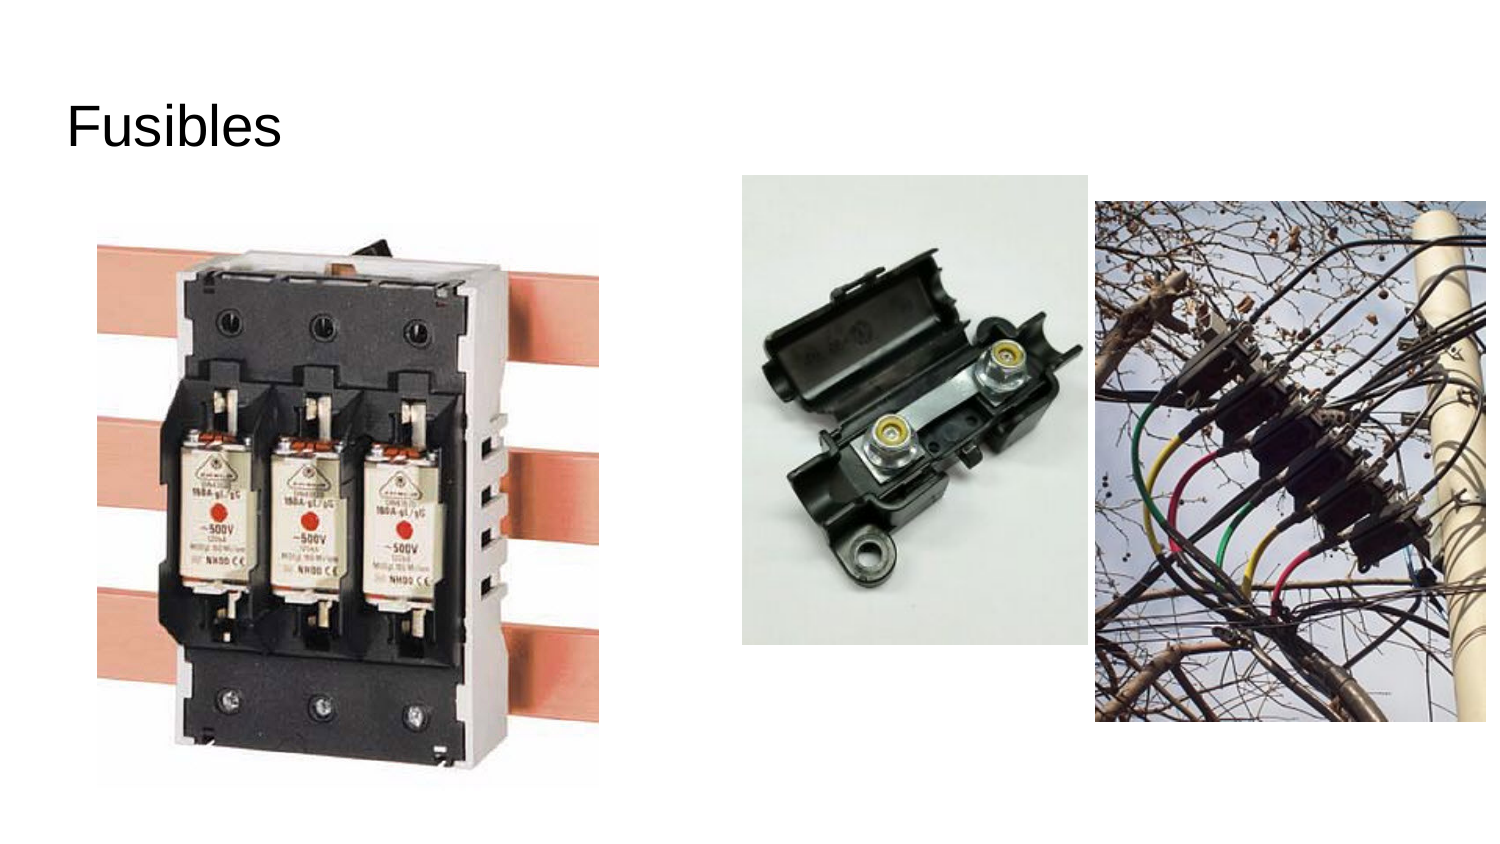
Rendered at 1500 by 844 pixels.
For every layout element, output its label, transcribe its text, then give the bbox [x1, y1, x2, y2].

picture [742, 175, 1088, 645]
picture [97, 208, 599, 792]
picture [1095, 201, 1486, 722]
title Fusibles [51, 72, 1449, 167]
